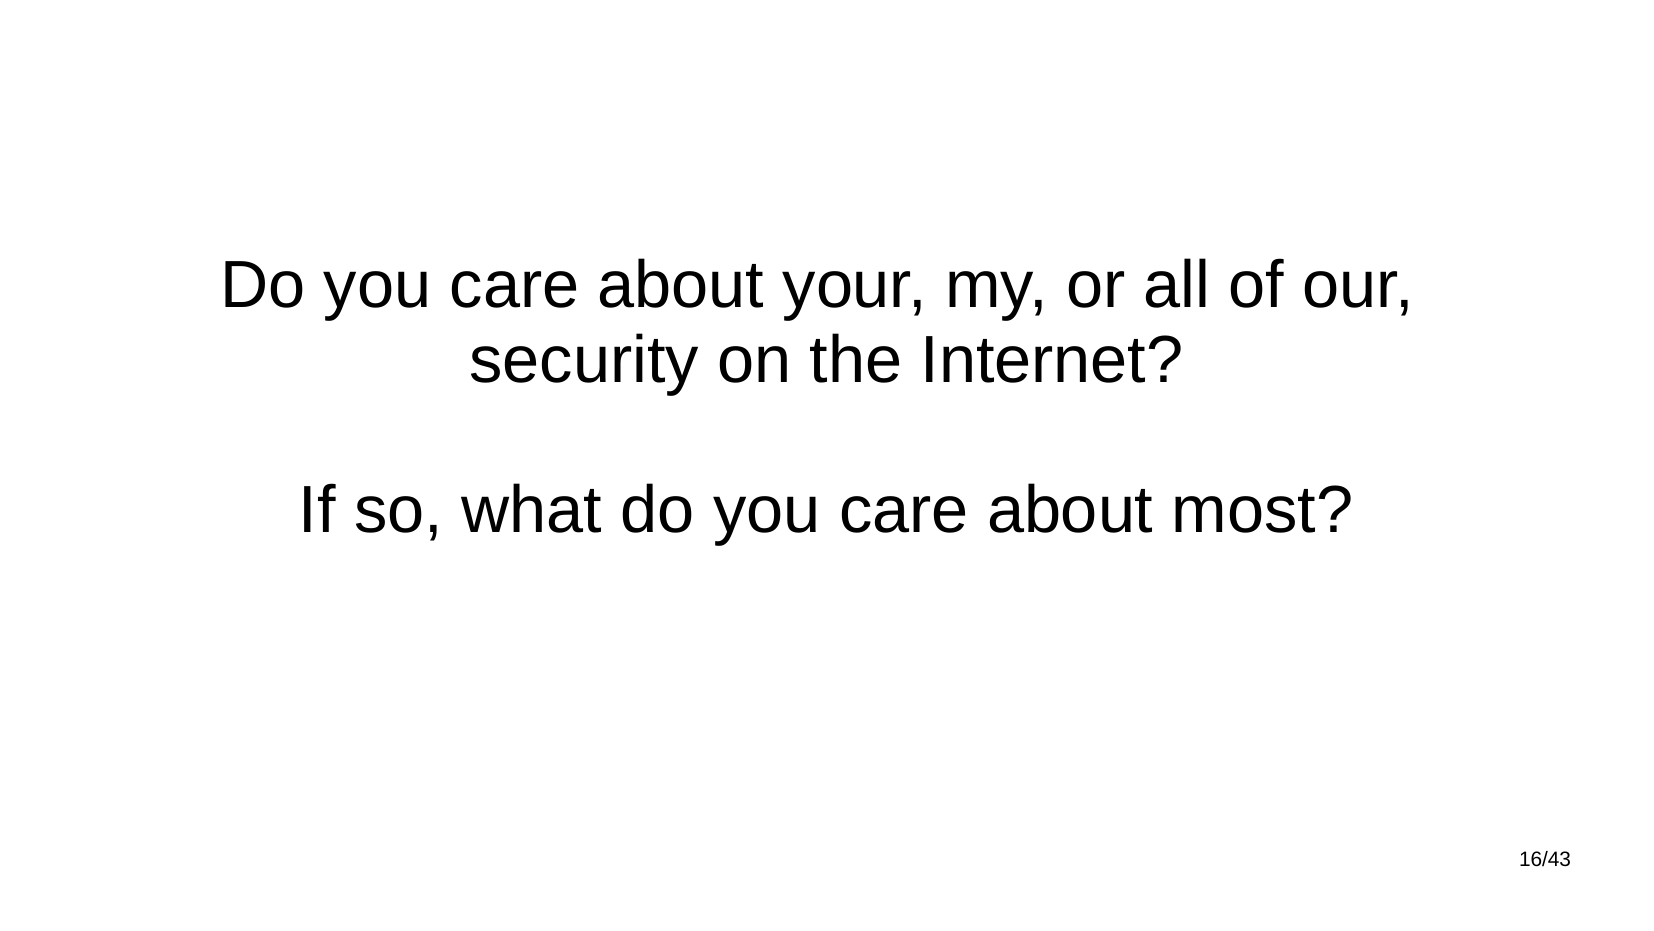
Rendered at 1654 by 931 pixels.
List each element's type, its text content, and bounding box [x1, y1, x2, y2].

subtitle Do you care about your, my, or all of our, security on the Internet? If so, what do you care about most? [82, 37, 1571, 757]
